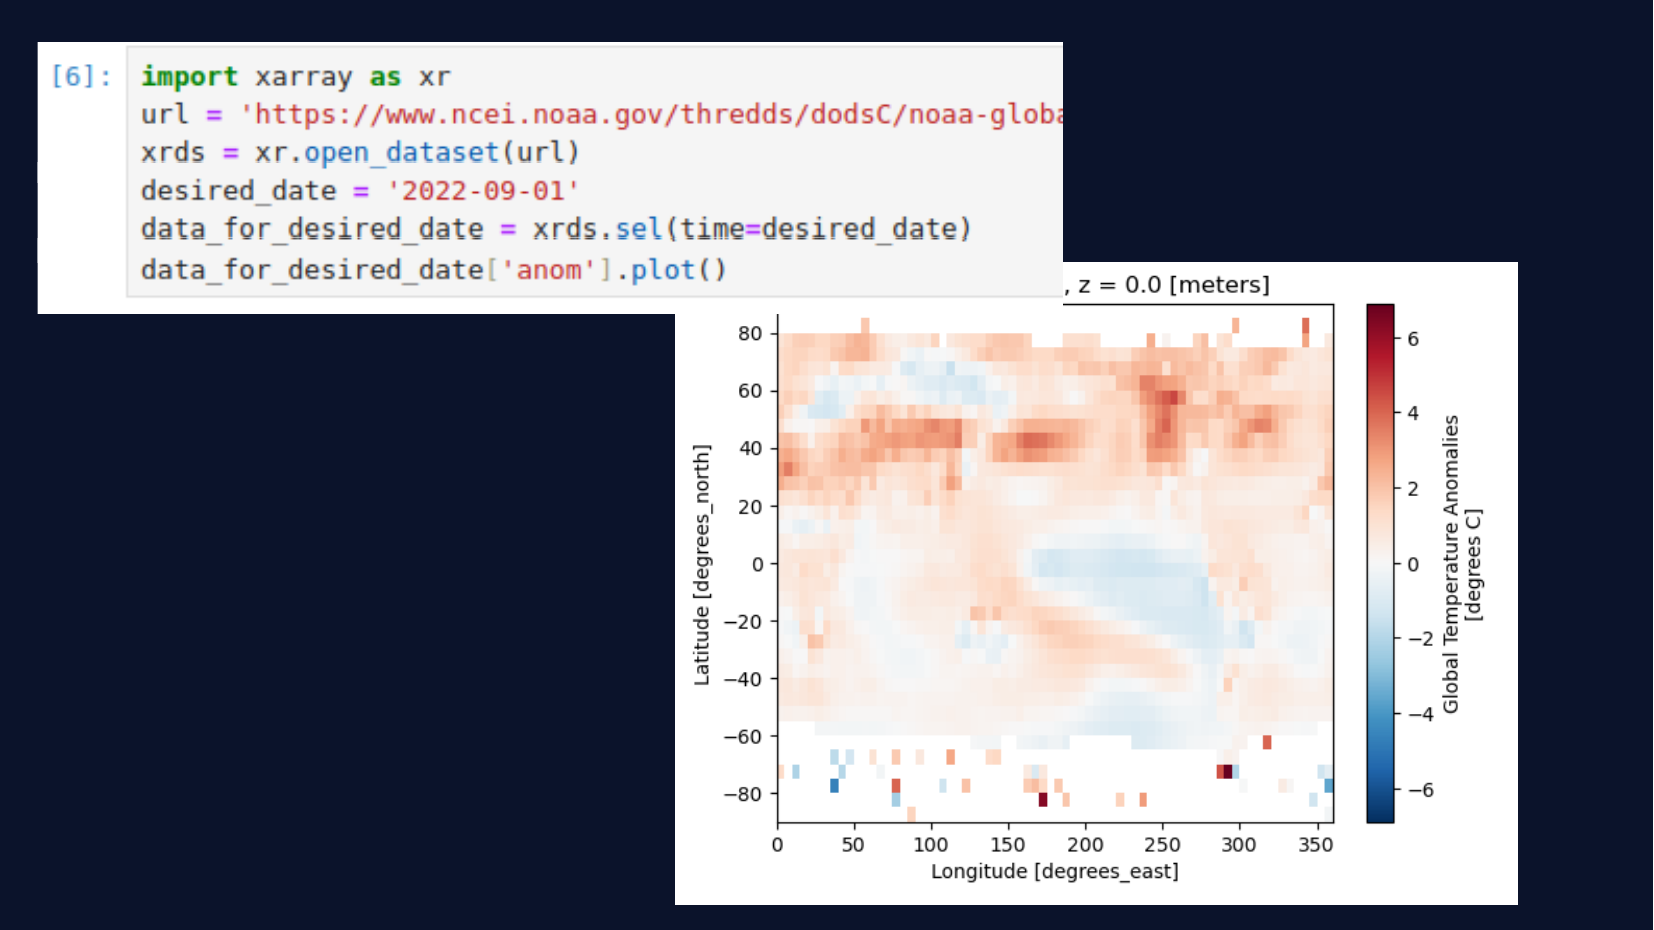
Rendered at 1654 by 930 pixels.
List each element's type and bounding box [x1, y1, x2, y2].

picture [37, 42, 1518, 905]
